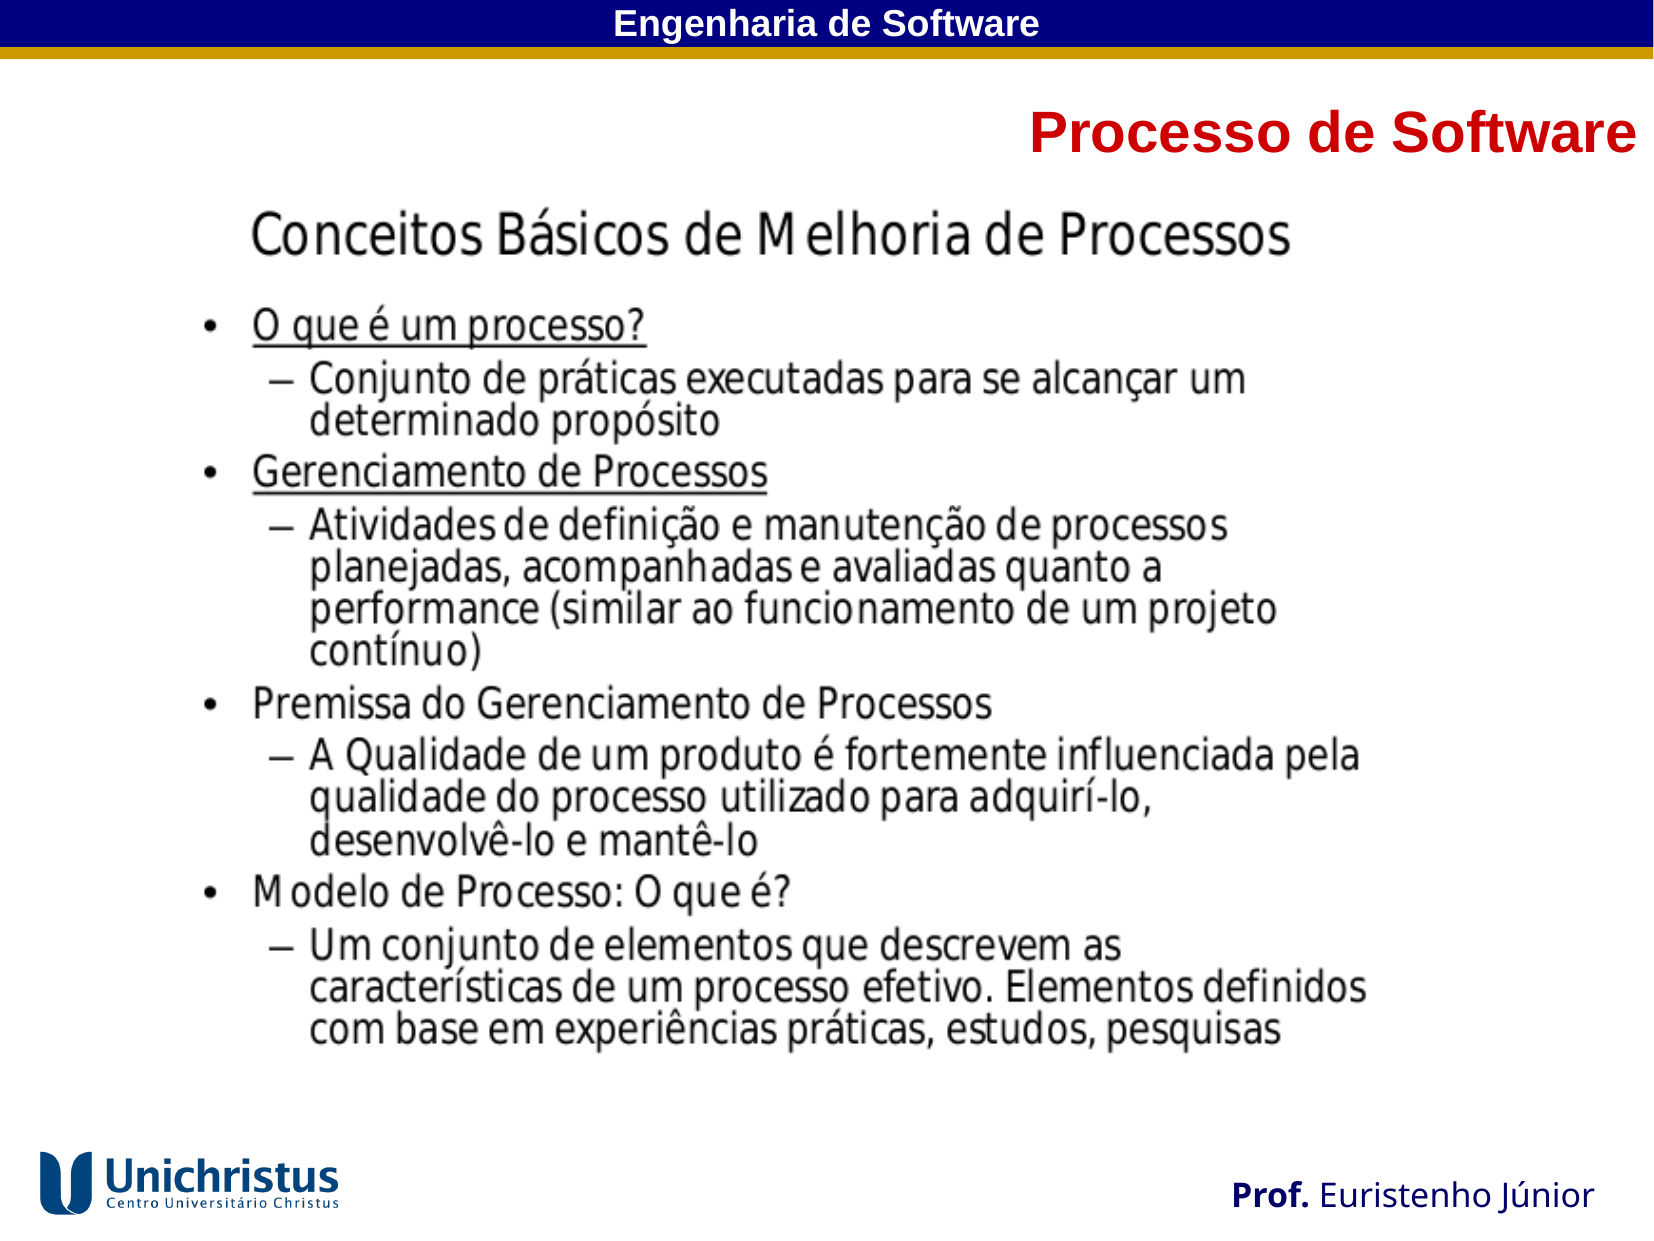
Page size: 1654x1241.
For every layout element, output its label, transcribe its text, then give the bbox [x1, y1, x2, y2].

text_box Engenharia de Software [0, 0, 1654, 47]
text_box Prof. Euristenho Júnior [1216, 1163, 1654, 1224]
text_box [0, 47, 1654, 60]
picture [165, 196, 1389, 1063]
picture [35, 1148, 343, 1217]
text_box Processo de Software [1014, 92, 1654, 173]
